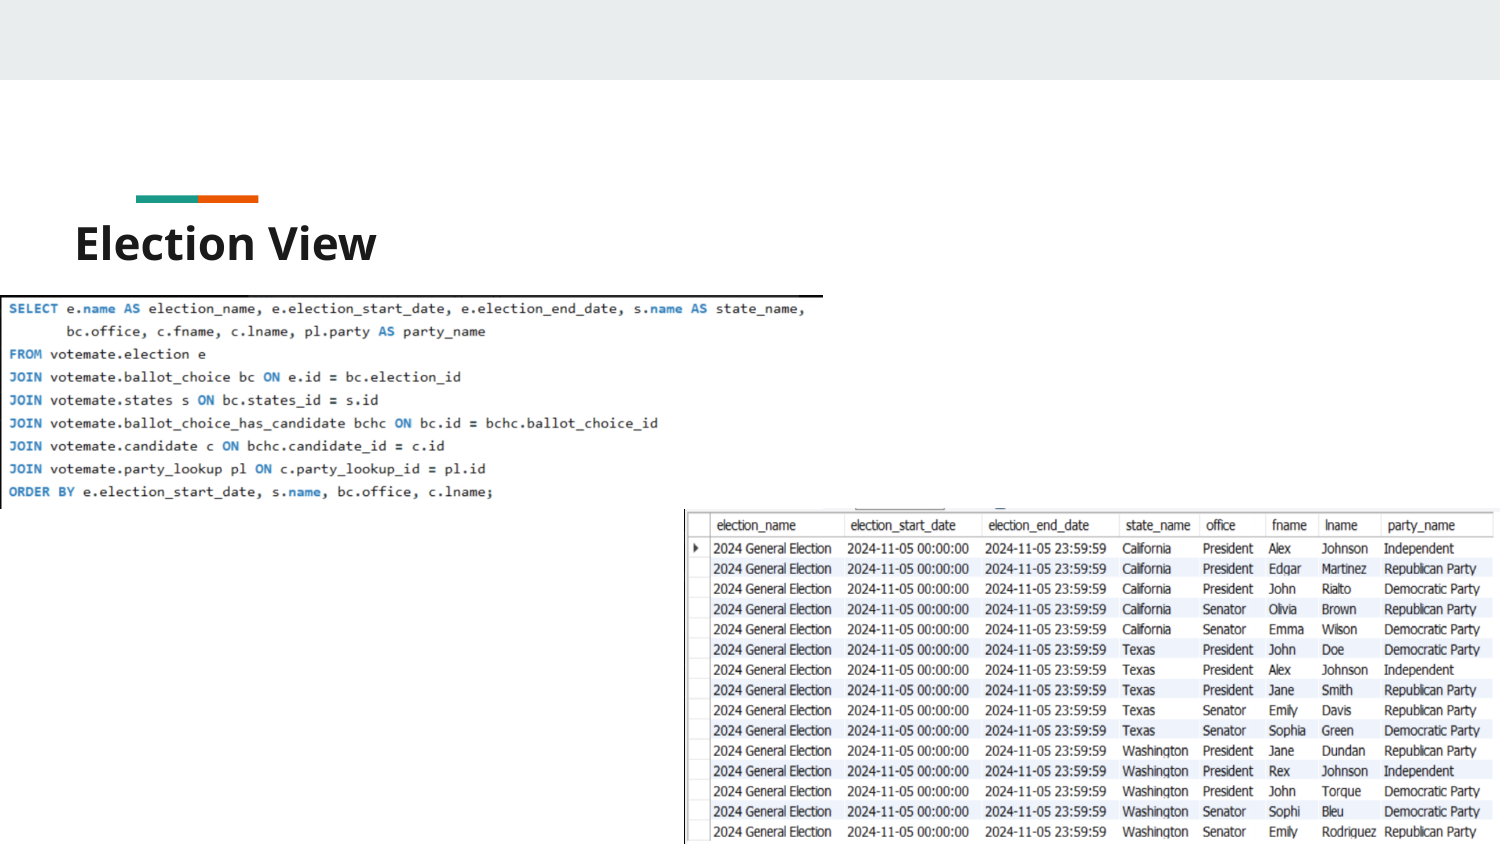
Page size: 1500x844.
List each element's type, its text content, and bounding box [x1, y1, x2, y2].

picture [0, 295, 1500, 844]
text_box Election View [59, 199, 1441, 285]
